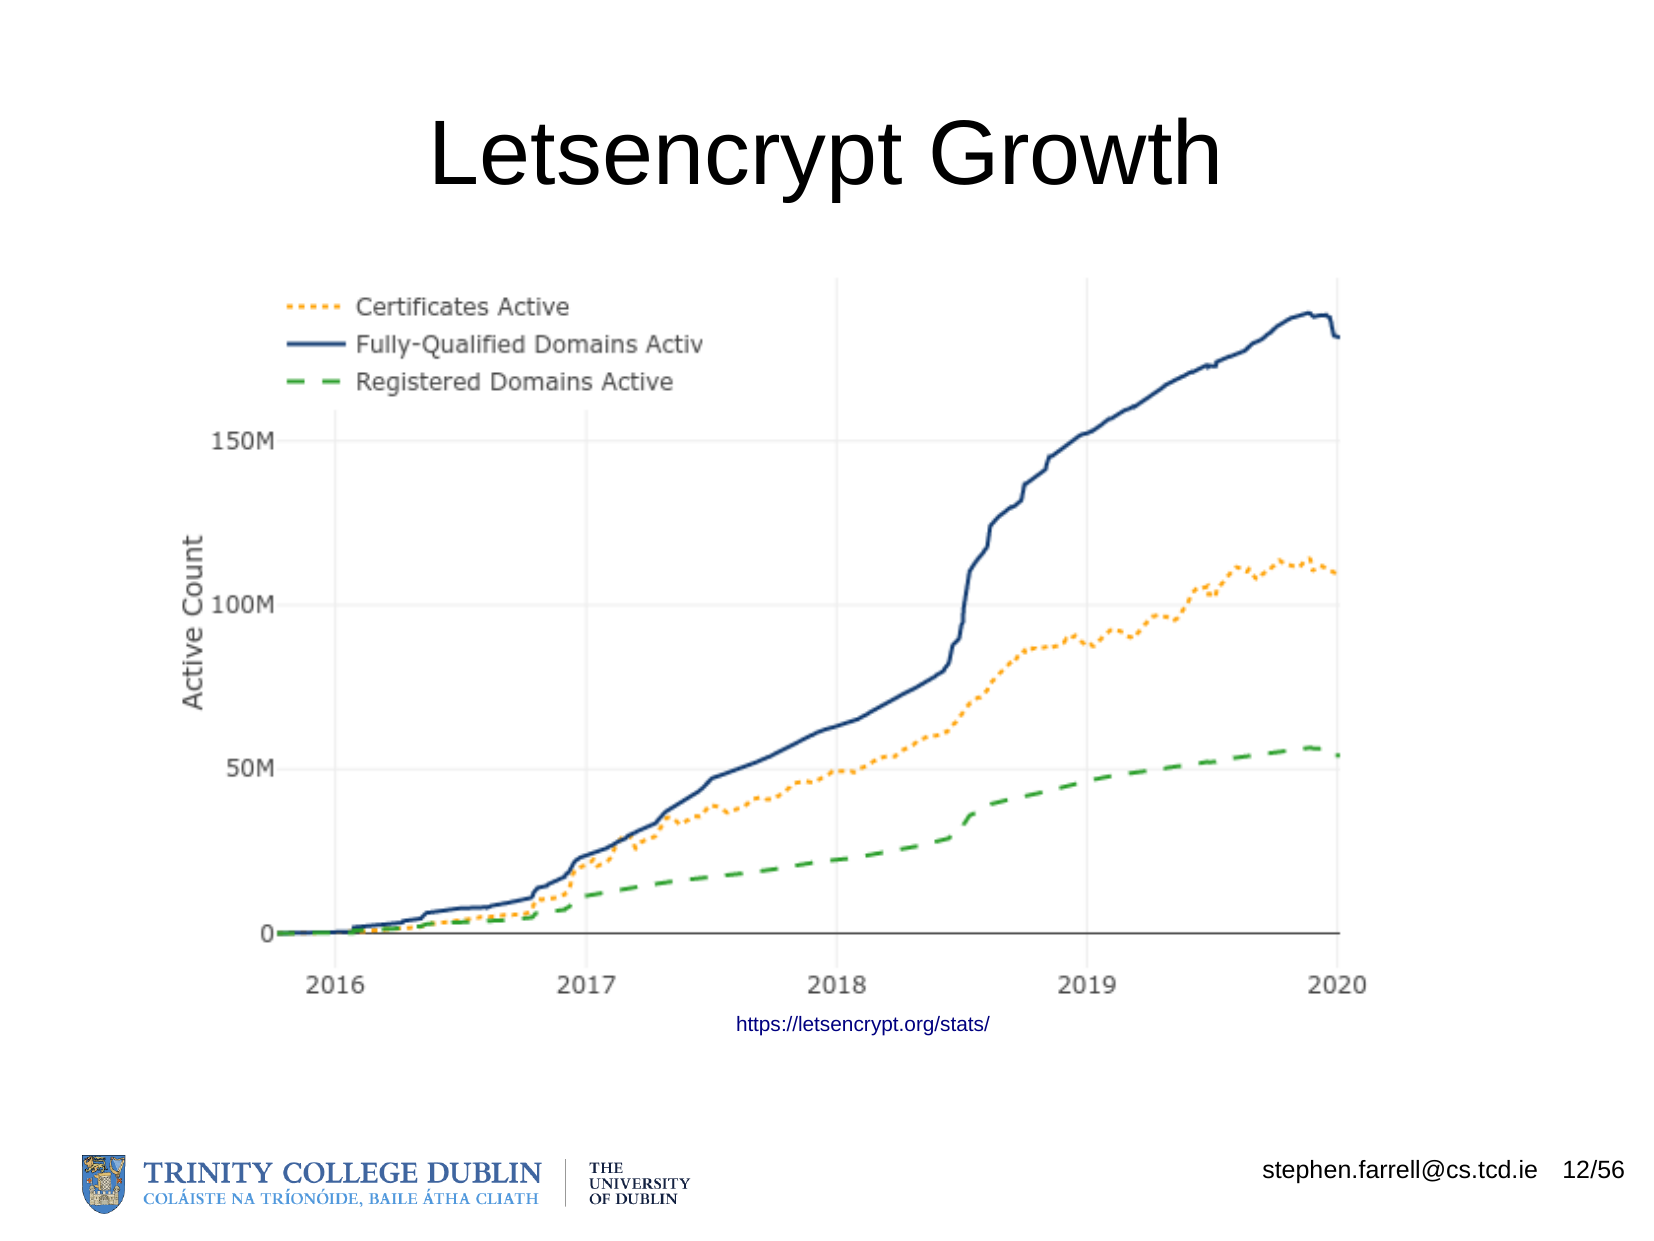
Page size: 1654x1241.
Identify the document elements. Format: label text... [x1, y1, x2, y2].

title Letsencrypt Growth [82, 49, 1571, 257]
picture [120, 239, 1498, 1126]
text_box https://letsencrypt.org/stats/ [721, 1005, 1006, 1044]
picture [82, 1155, 694, 1214]
